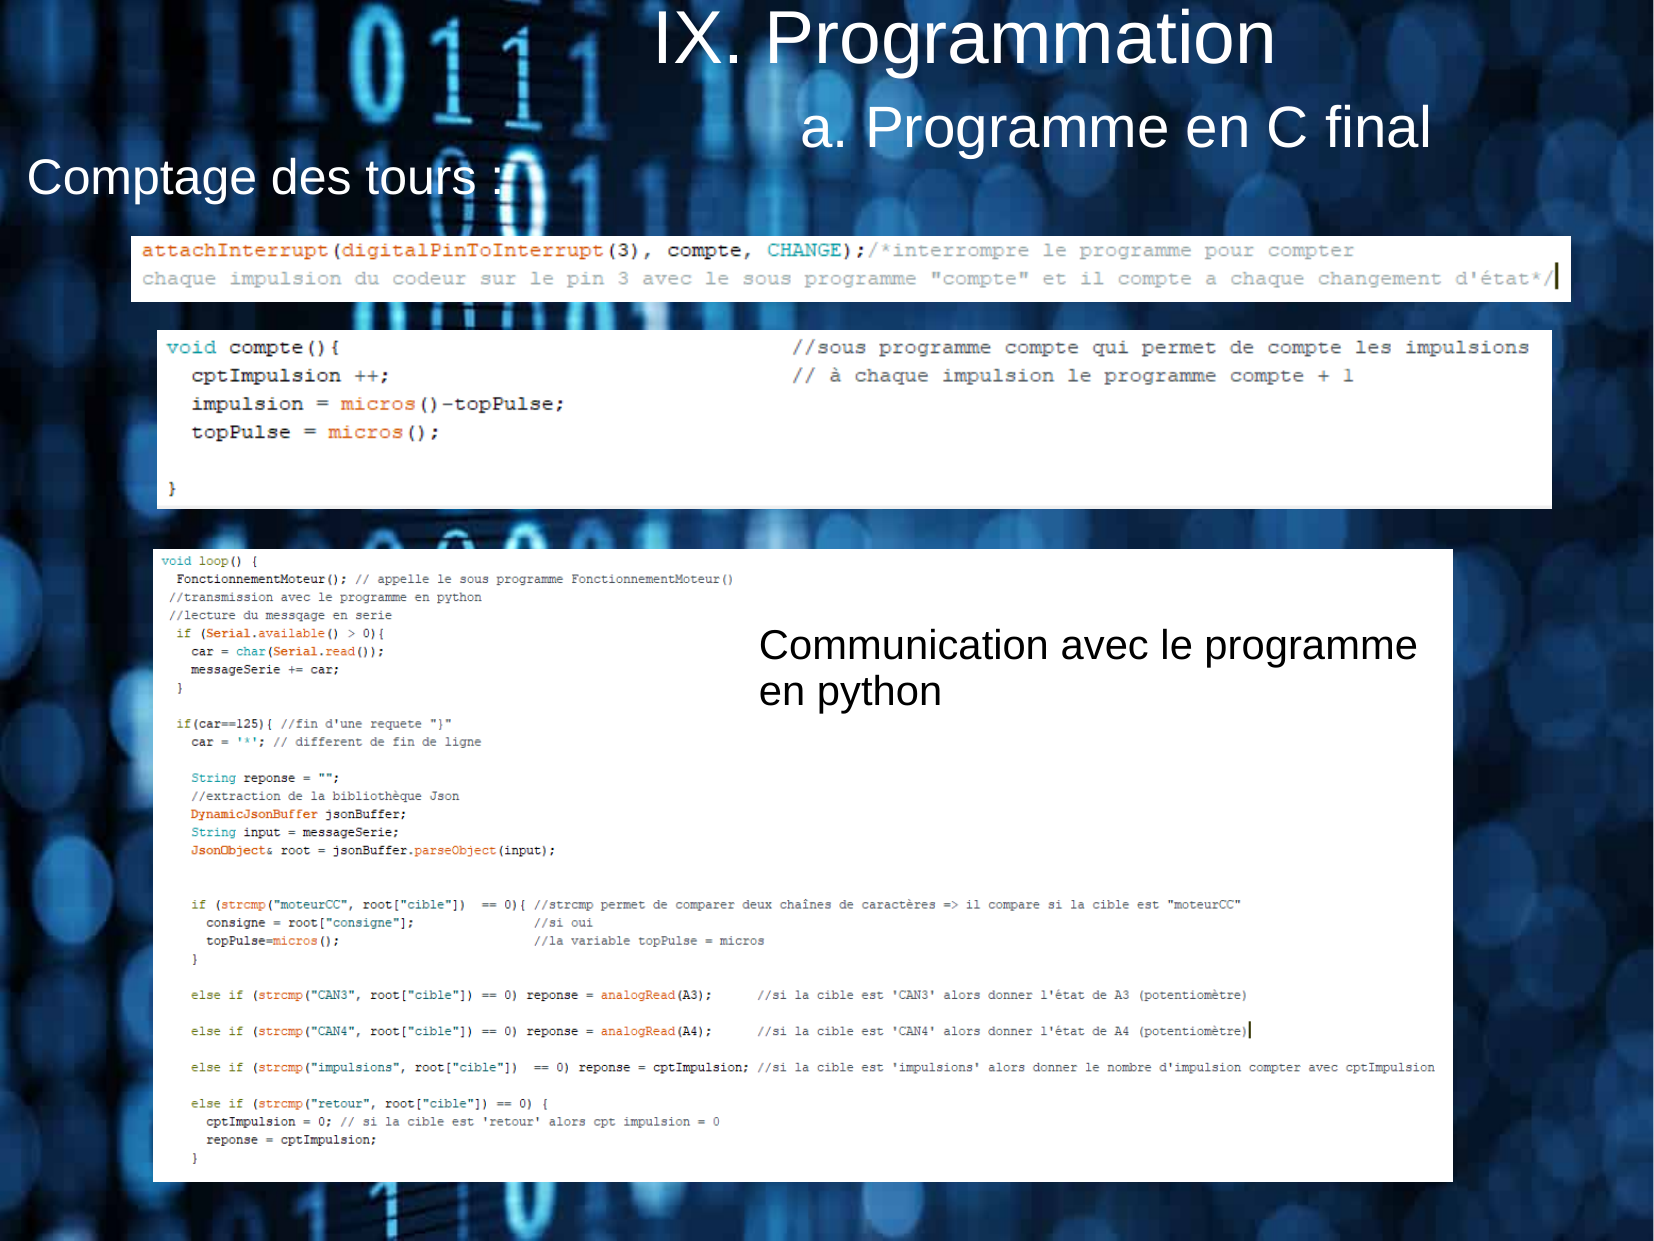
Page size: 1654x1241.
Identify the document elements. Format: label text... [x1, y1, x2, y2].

text_box Communication avec le programme en python [744, 614, 1453, 722]
text_box Comptage des tours : [11, 142, 637, 213]
picture [0, 0, 1654, 1241]
text_box IX. Programmation a. Programme en C final [637, 0, 1654, 256]
